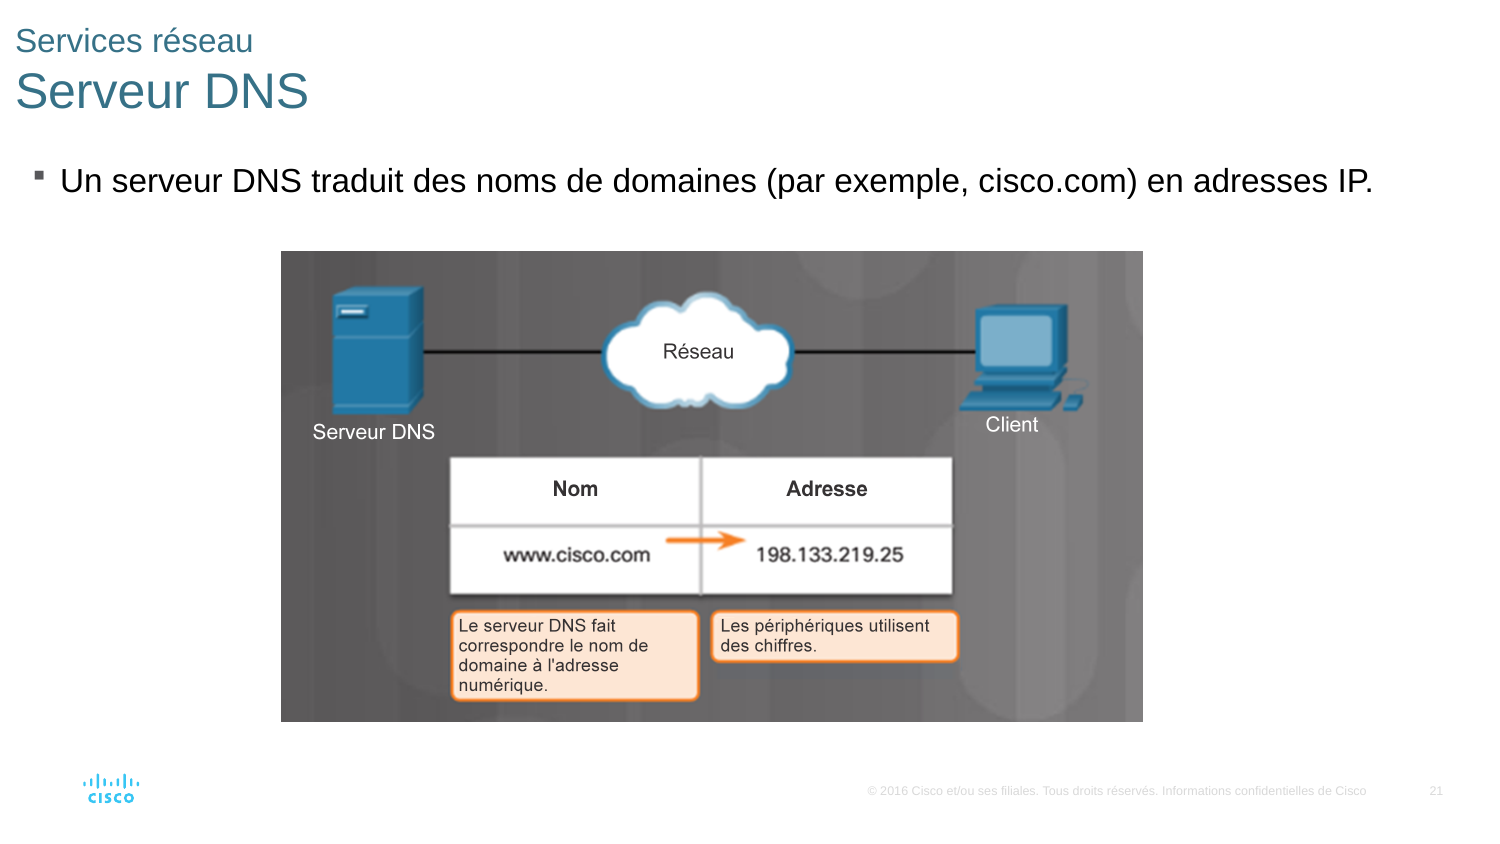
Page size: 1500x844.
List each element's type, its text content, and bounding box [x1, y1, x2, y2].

title Services réseau Serveur DNS [0, 6, 1500, 131]
picture [281, 251, 1143, 722]
list Un serveur DNS traduit des noms de domaines (par exemple, cisco.com) en adresses IP. [17, 151, 1446, 238]
